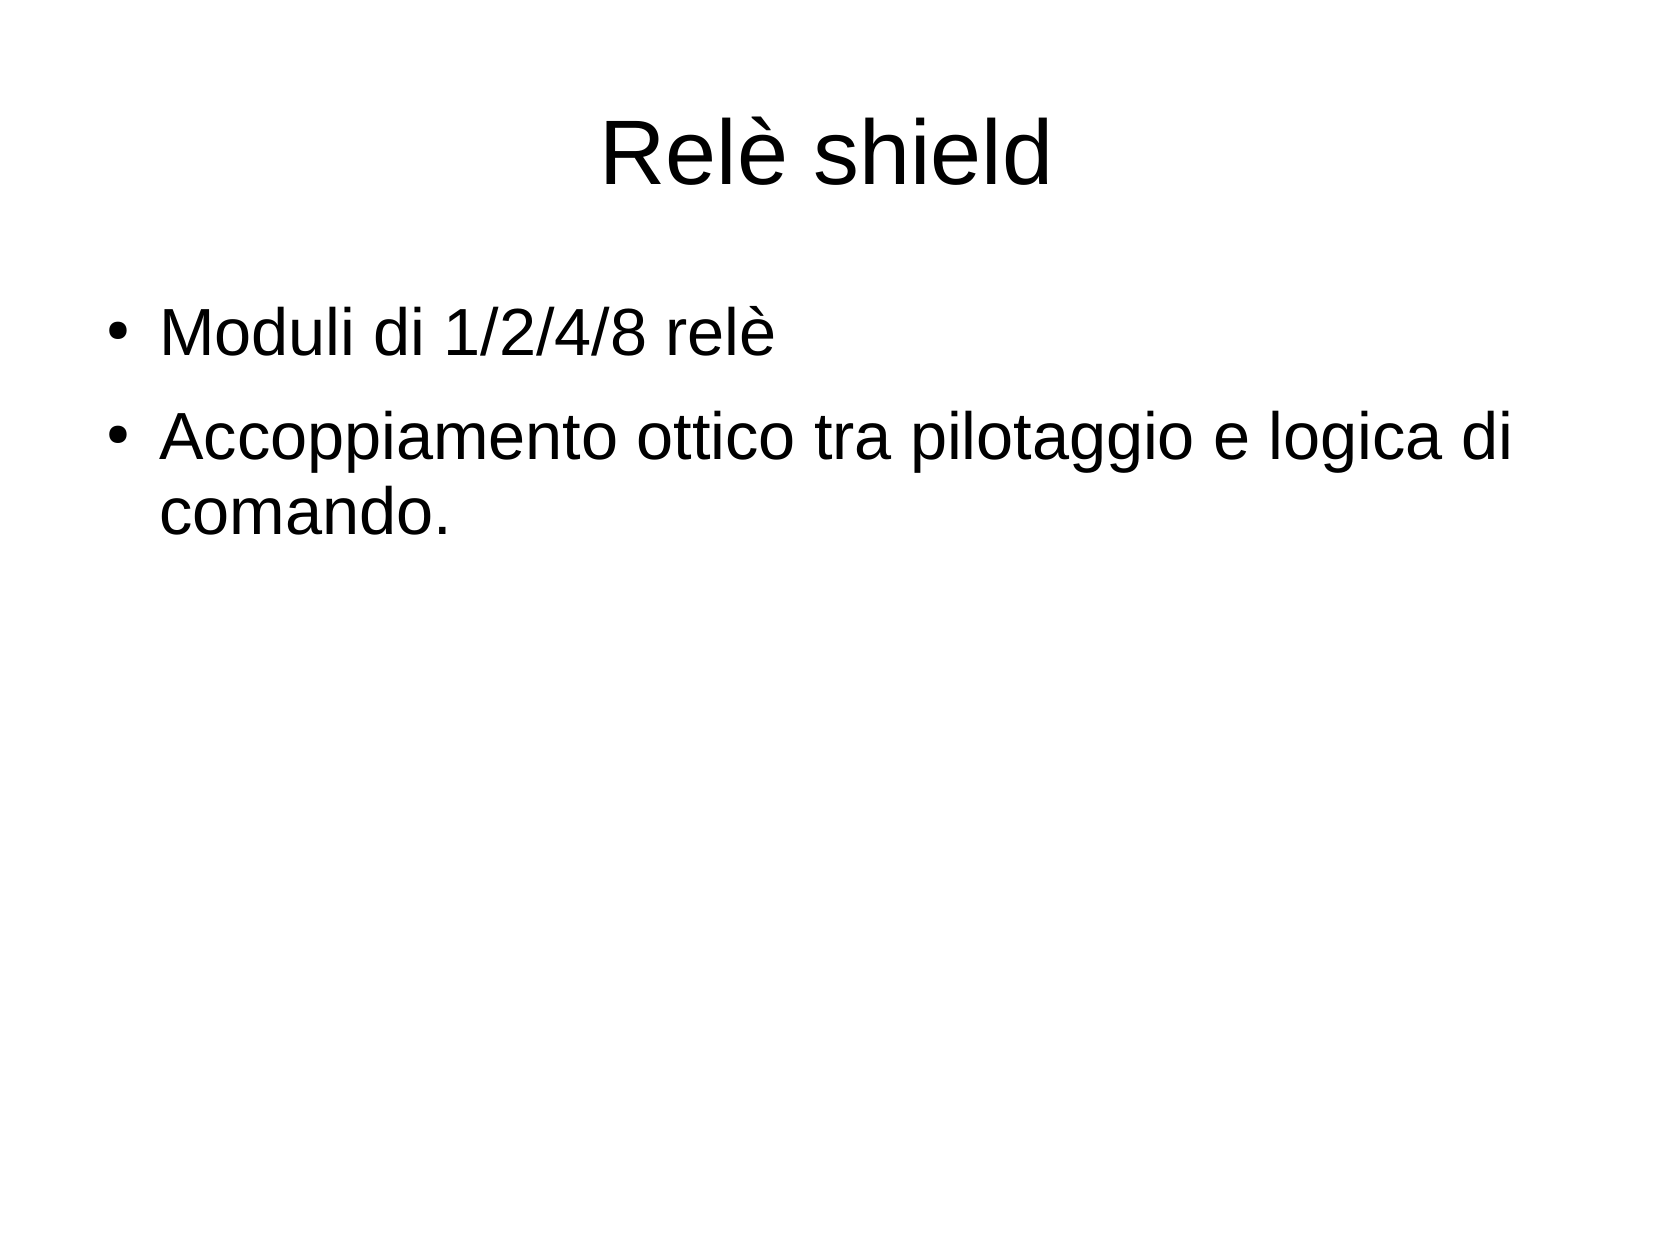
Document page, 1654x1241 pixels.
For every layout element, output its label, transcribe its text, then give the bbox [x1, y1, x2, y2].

list Moduli di 1/2/4/8 relè Accoppiamento ottico tra pilotaggio e logica di comando. [88, 295, 1577, 1114]
title Relè shield [82, 49, 1571, 257]
